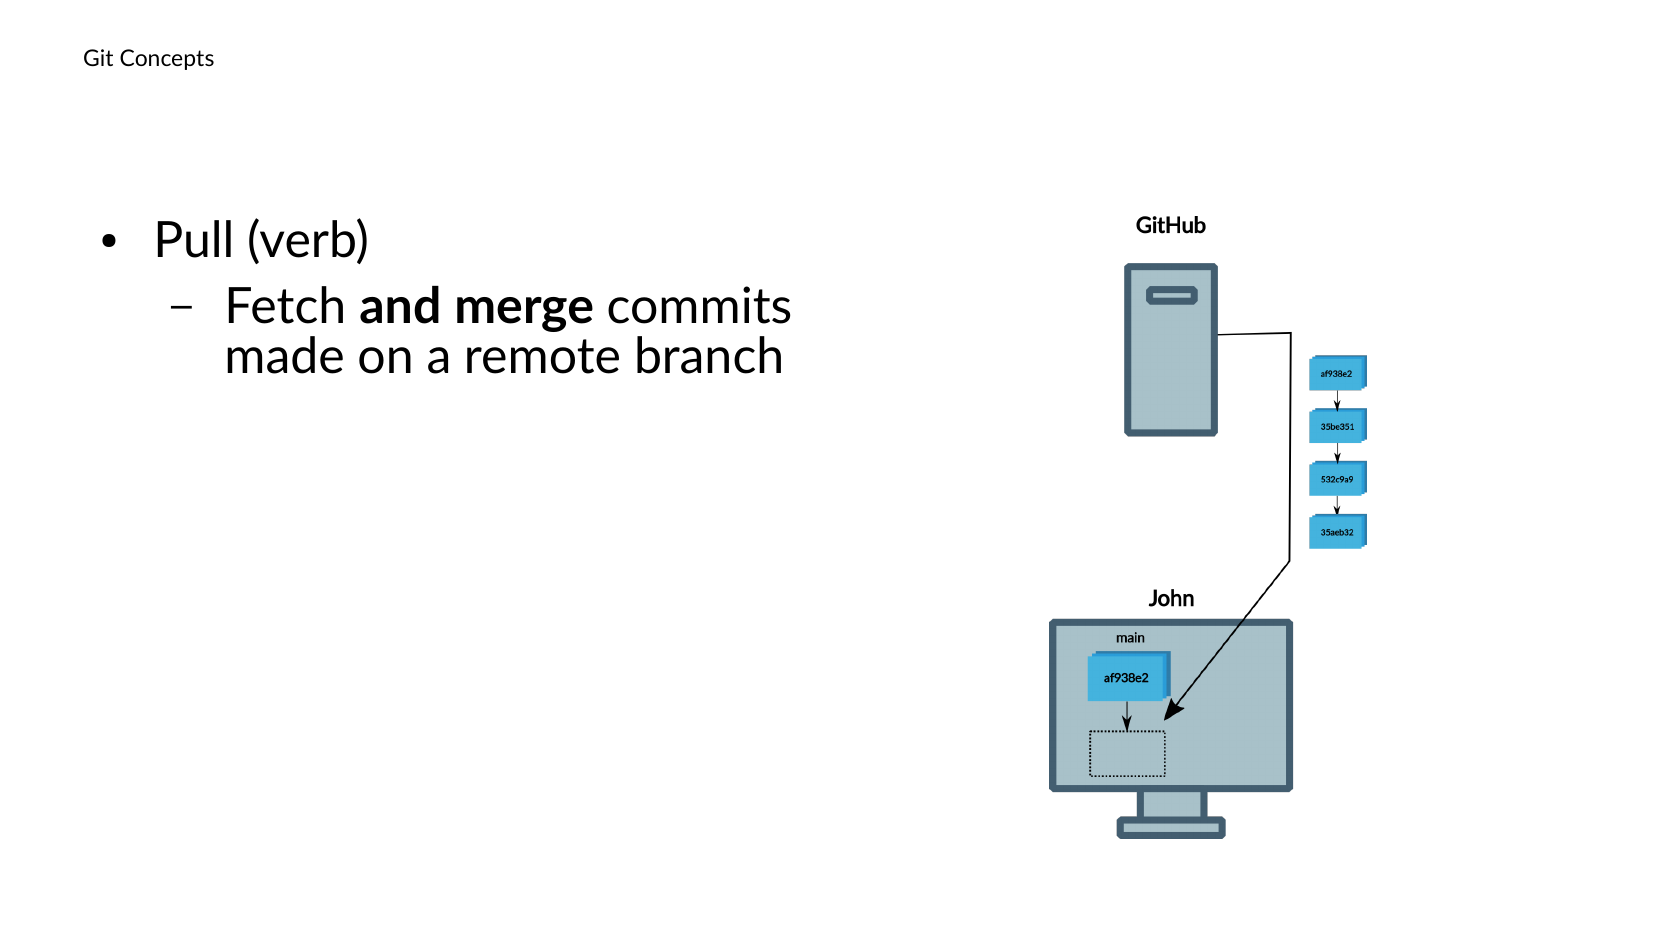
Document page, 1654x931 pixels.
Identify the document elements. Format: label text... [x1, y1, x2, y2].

title Git Concepts [83, 0, 1571, 119]
picture [897, 216, 1519, 839]
list Pull (verb) Fetch and merge commits made on a remote branch [82, 217, 809, 839]
